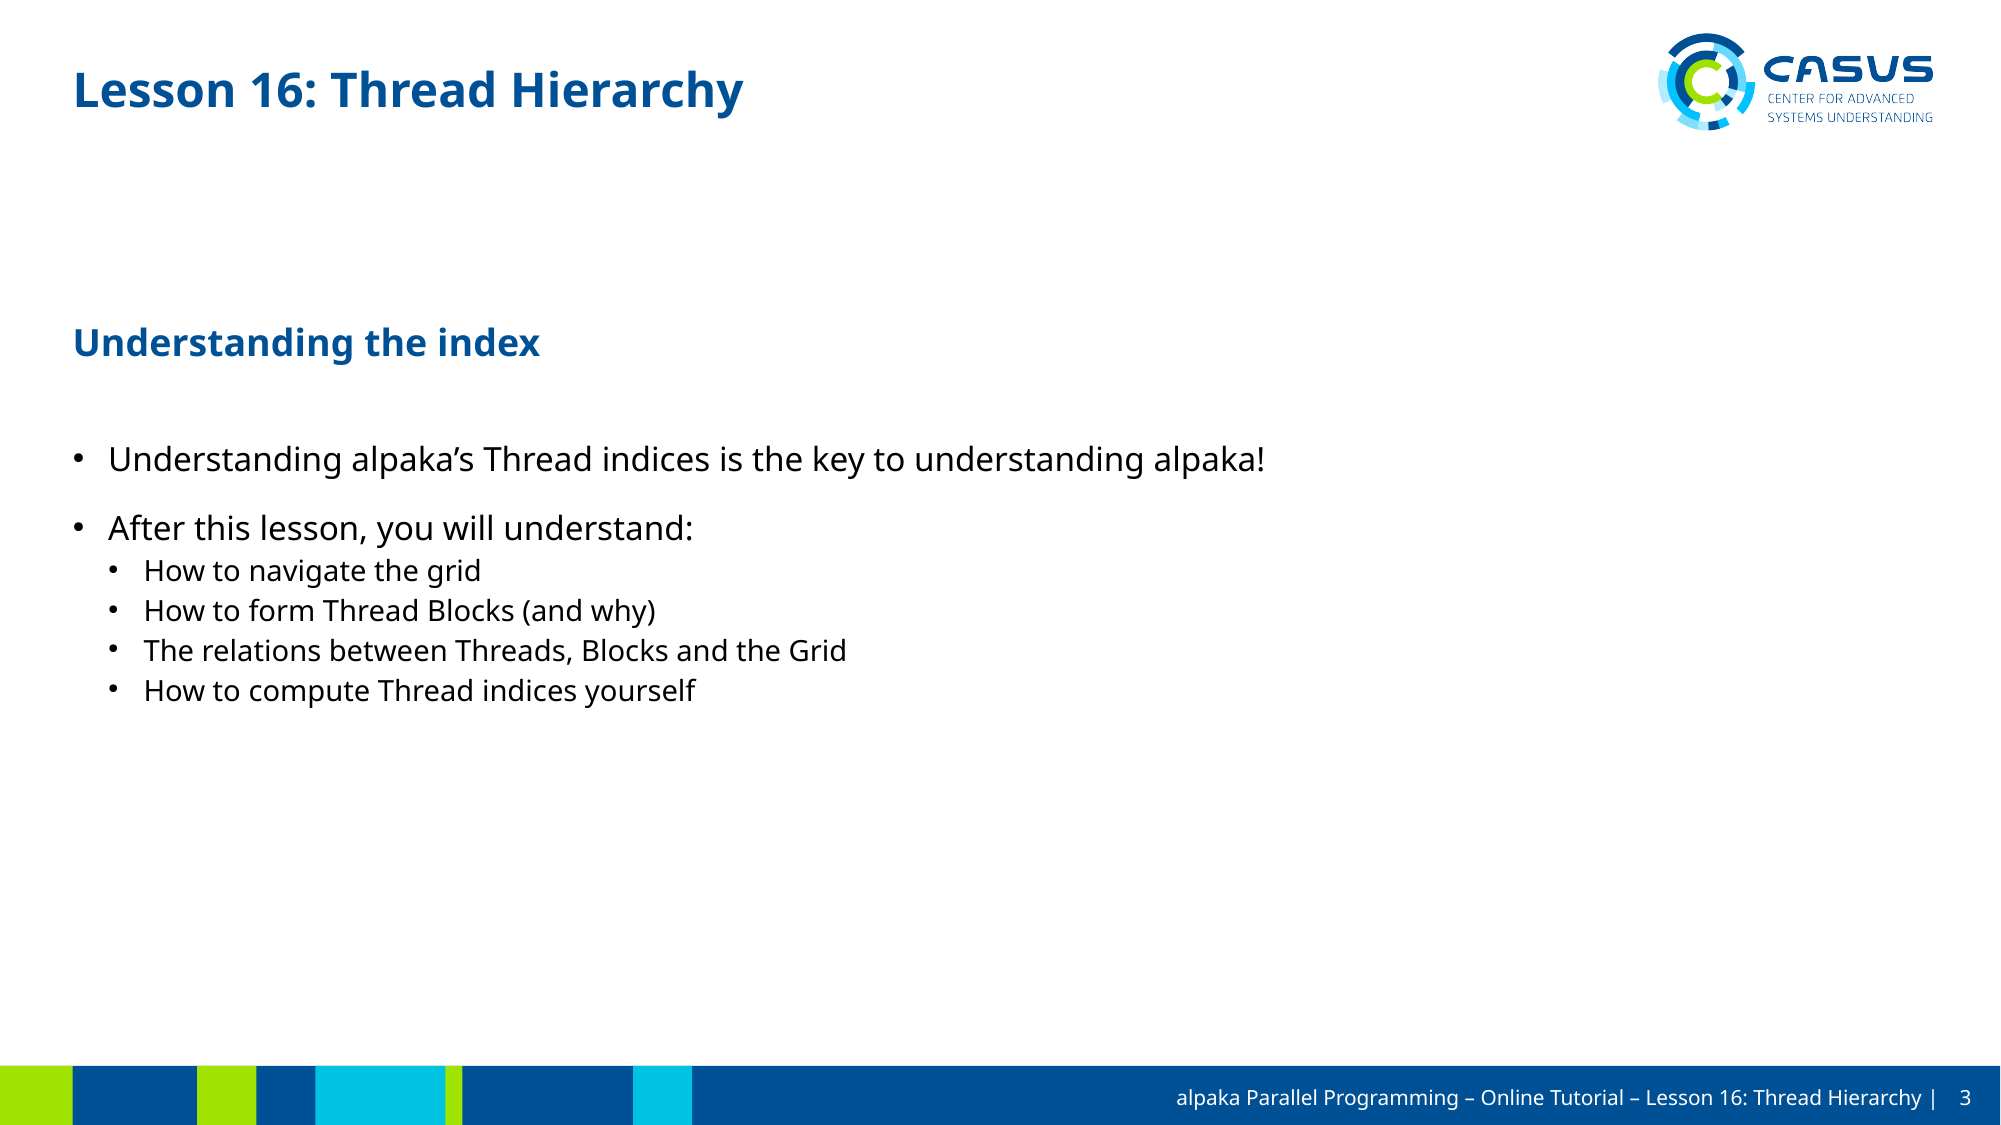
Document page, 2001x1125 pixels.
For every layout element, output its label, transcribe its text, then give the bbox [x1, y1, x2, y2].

title Lesson 16: Thread Hierarchy [72, 54, 1620, 123]
picture [1658, 33, 1933, 131]
list Understanding the index Understanding alpaka’s Thread indices is the key to understanding alpaka! After this lesson, you will understand: How to navigate the grid How to form Thread Blocks (and why) The relations between Threads, Blocks and the Grid How to compute Thread indices yourself [72, 316, 1620, 979]
